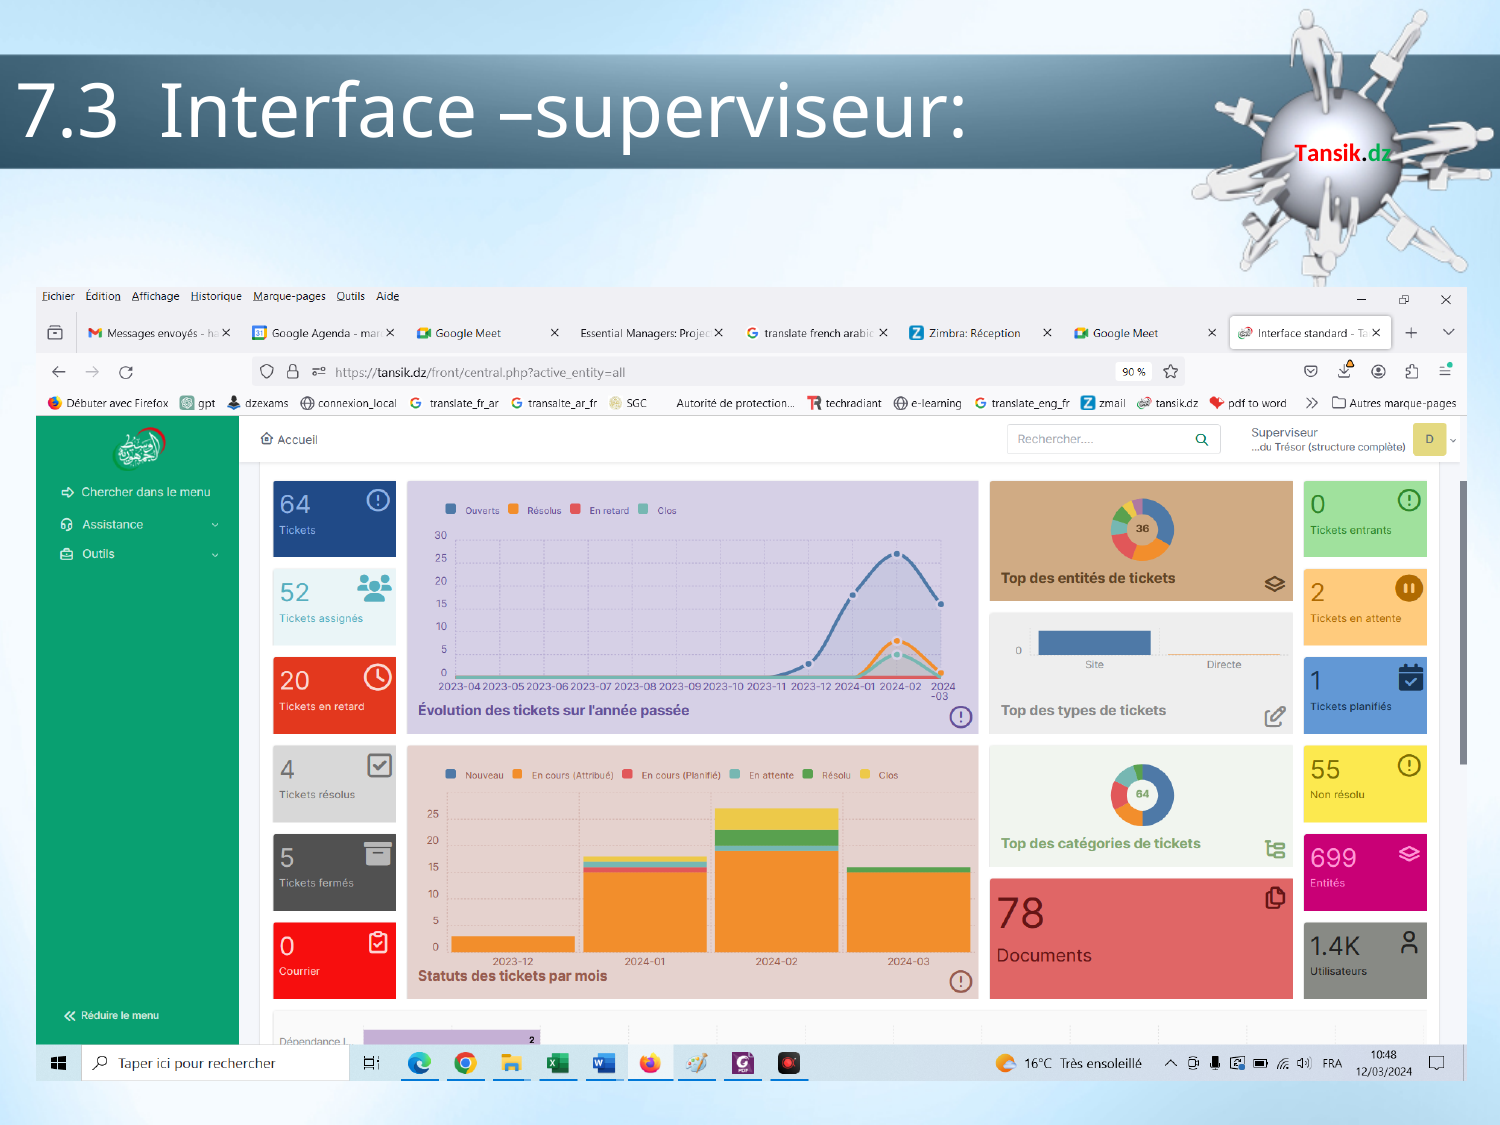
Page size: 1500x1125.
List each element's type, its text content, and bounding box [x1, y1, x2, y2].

picture [36, 287, 1500, 1090]
text_box Tansik.dz [1279, 128, 1422, 185]
title 7.3 Interface –superviseur: [0, 49, 1138, 167]
